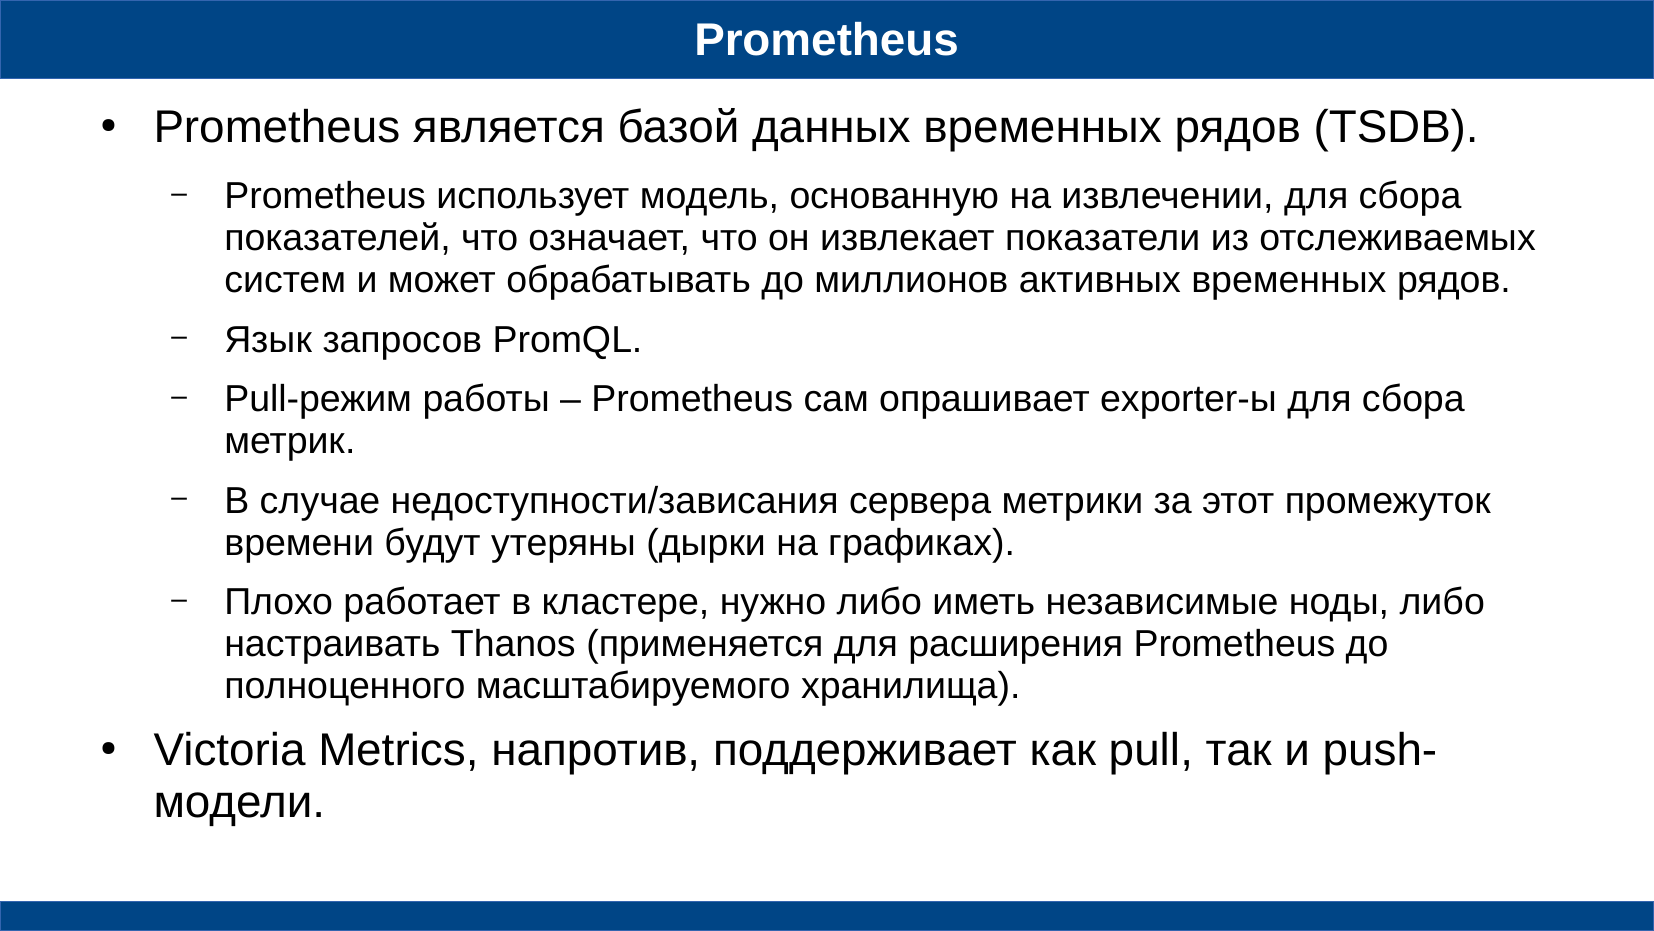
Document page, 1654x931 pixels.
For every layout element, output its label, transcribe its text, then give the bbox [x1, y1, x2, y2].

title Prometheus [0, 0, 1654, 79]
list Prometheus является базой данных временных рядов (TSDB). Prometheus использует модель, основанную на извлечении, для сбора показателей, что означает, что он извлекает показатели из отслеживаемых систем и может обрабатывать до миллионов активных временных рядов. Язык запросов PromQL. Pull-режим работы – Prometheus сам опрашивает exporter-ы для сбора метрик. В случае недоступности/зависания сервера метрики за этот промежуток времени будут утеряны (дырки на графиках). Плохо работает в кластере, нужно либо иметь независимые ноды, либо настраивать Thanos (применяется для расширения Prometheus до полноценного масштабируемого хранилища). Victoria Metrics, напротив, поддерживает как pull, так и push-модели. [82, 101, 1571, 841]
